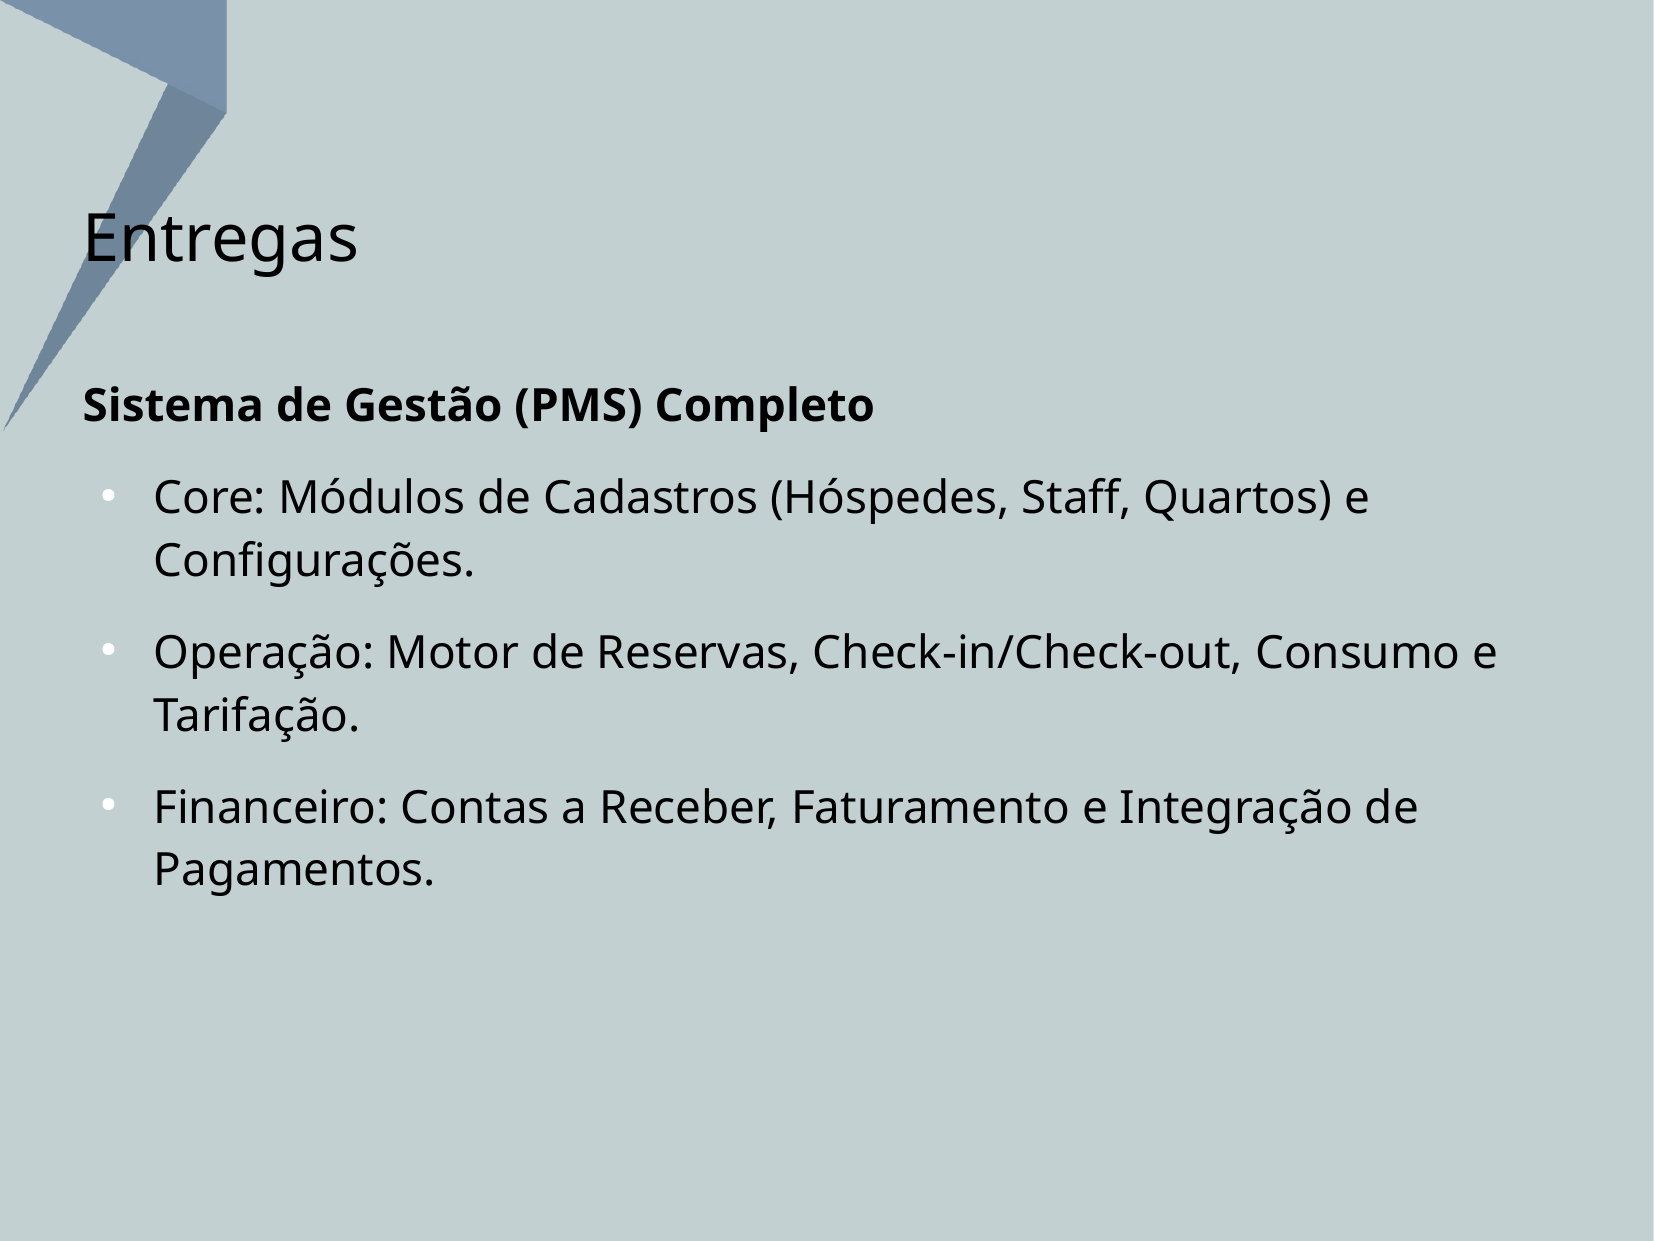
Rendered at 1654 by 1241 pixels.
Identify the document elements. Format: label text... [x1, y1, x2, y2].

title Entregas [82, 132, 1571, 340]
picture [0, 0, 1654, 1241]
list Sistema de Gestão (PMS) Completo Core: Módulos de Cadastros (Hóspedes, Staff, Quartos) e Configurações. Operação: Motor de Reservas, Check-in/Check-out, Consumo e Tarifação. Financeiro: Contas a Receber, Faturamento e Integração de Pagamentos. [82, 372, 1571, 900]
